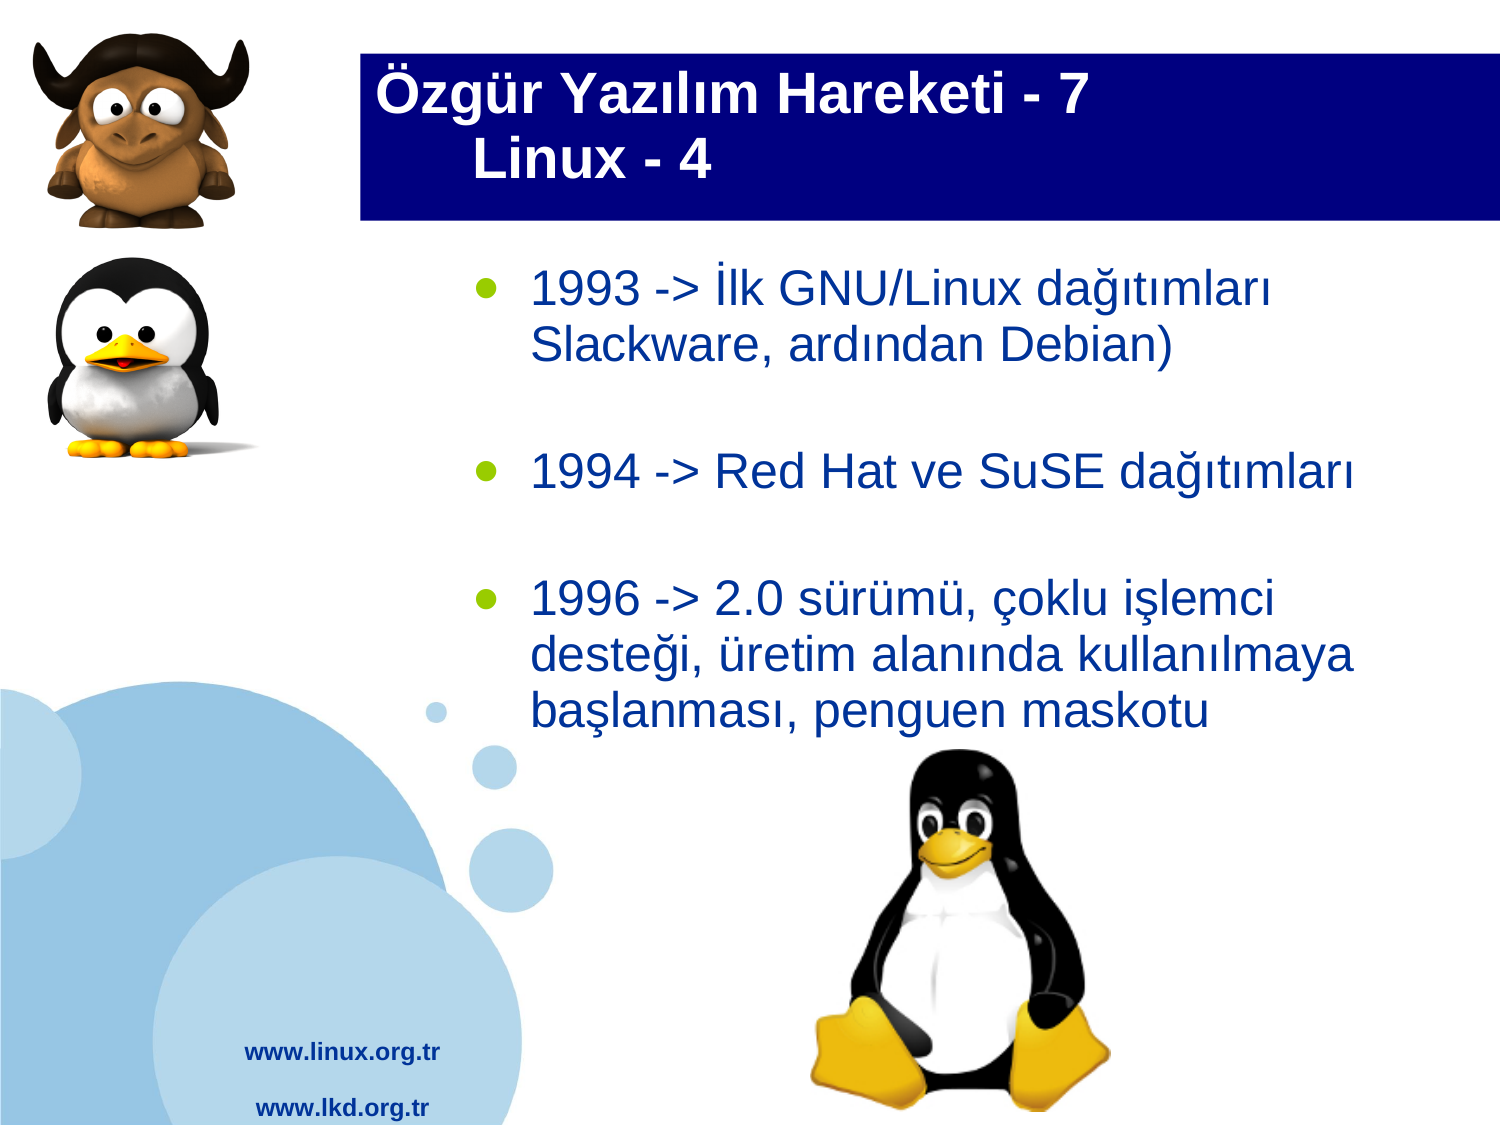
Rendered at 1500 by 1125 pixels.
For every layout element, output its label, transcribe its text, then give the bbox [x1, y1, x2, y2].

picture [0, 638, 625, 1125]
picture [35, 247, 261, 473]
picture [810, 749, 1111, 1112]
title Özgür Yazılım Hareketi - 7 Linux - 4 [360, 53, 1500, 221]
picture [29, 29, 255, 242]
list 1993 -> İlk GNU/Linux dağıtımları Slackware, ardından Debian) 1994 -> Red Hat ve SuSE dağıtımları 1996 -> 2.0 sürümü, çoklu işlemci desteği, üretim alanında kullanılmaya başlanması, penguen maskotu [459, 252, 1471, 915]
